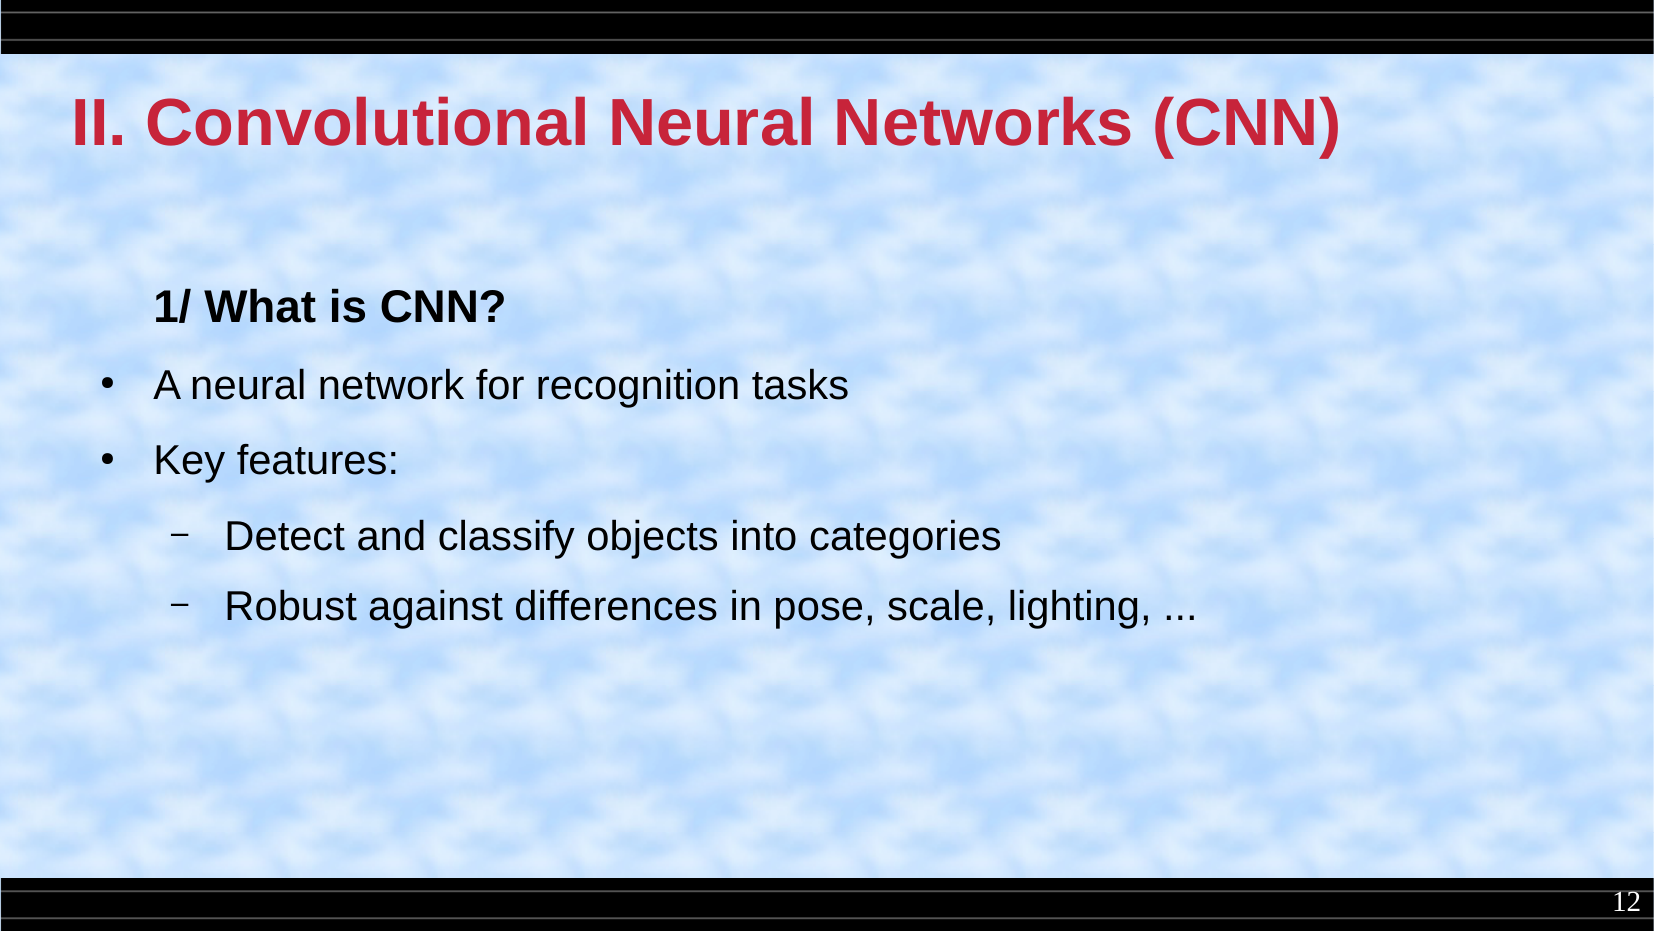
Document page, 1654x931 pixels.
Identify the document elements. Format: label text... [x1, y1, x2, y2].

picture [0, 0, 1654, 931]
list 1/ What is CNN? A neural network for recognition tasks Key features: Detect and classify objects into categories Robust against differences in pose, scale, lighting, ... [82, 200, 1571, 686]
title II. Convolutional Neural Networks (CNN) [71, 44, 1560, 201]
